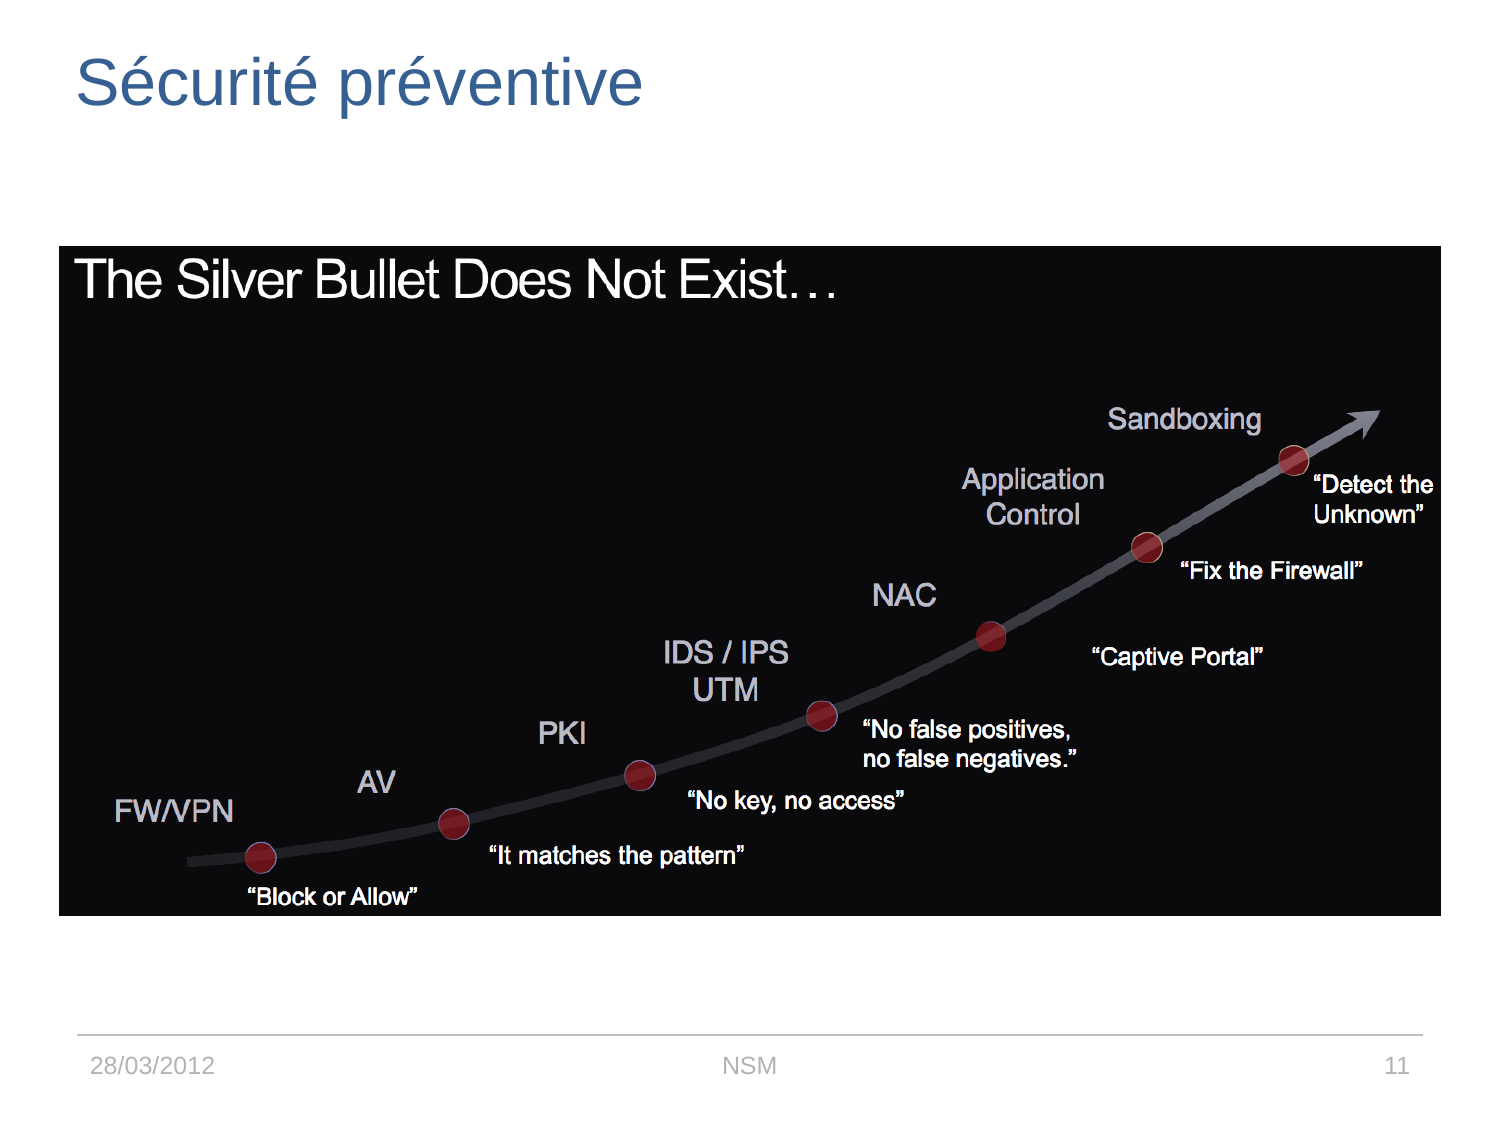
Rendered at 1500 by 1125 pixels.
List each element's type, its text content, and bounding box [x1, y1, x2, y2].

title Sécurité préventive [75, 45, 1425, 233]
picture [59, 246, 1441, 916]
